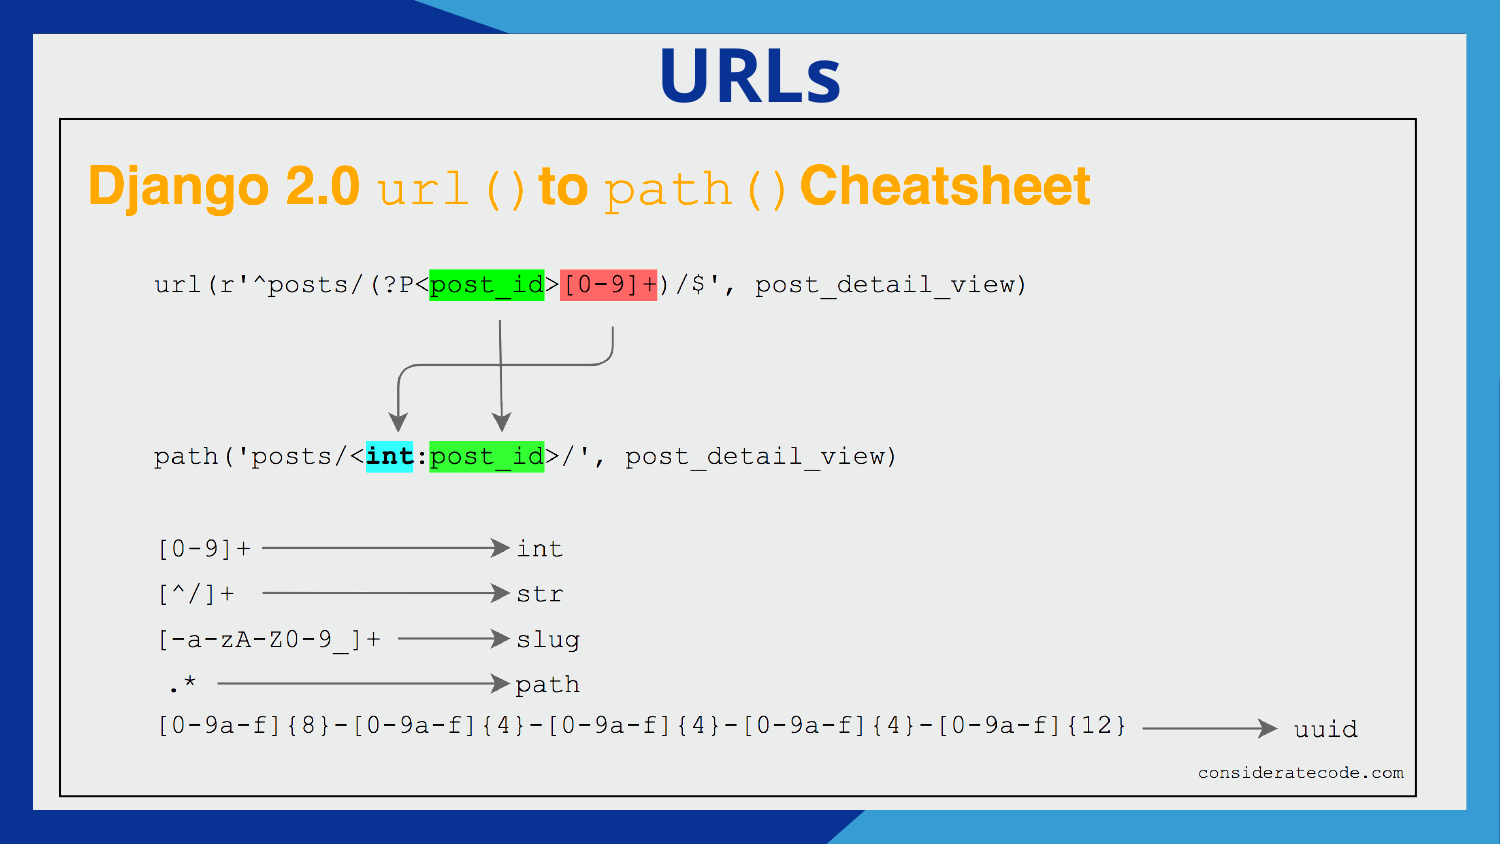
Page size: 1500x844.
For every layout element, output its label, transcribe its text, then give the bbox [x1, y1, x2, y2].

title URLs [34, 7, 1466, 148]
picture [59, 118, 1417, 798]
